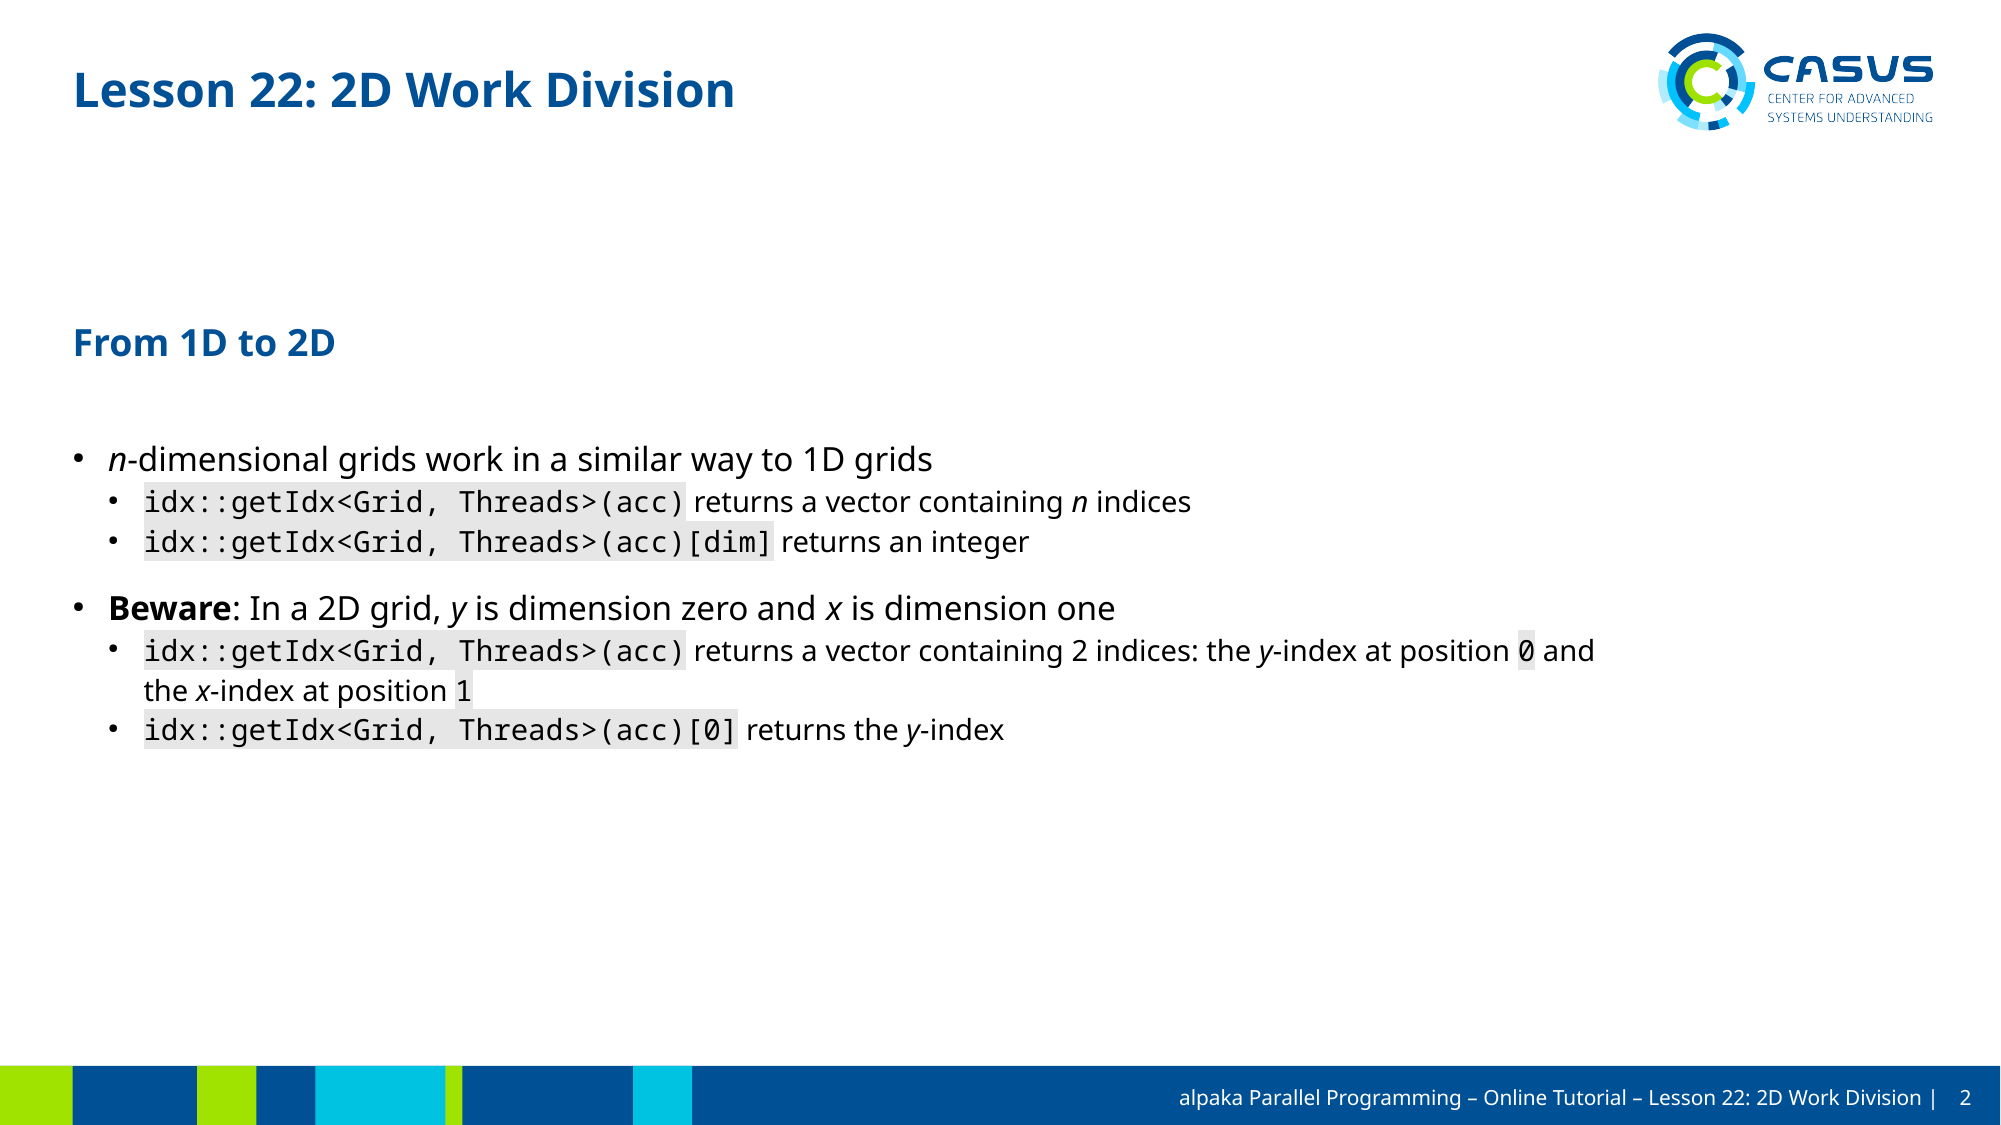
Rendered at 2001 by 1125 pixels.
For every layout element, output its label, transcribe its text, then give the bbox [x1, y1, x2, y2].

title Lesson 22: 2D Work Division [72, 54, 1620, 123]
picture [1658, 33, 1933, 131]
list From 1D to 2D n-dimensional grids work in a similar way to 1D grids idx::getIdx<Grid, Threads>(acc) returns a vector containing n indices idx::getIdx<Grid, Threads>(acc)[dim] returns an integer Beware: In a 2D grid, y is dimension zero and x is dimension one idx::getIdx<Grid, Threads>(acc) returns a vector containing 2 indices: the y-index at position 0 and the x-index at position 1 idx::getIdx<Grid, Threads>(acc)[0] returns the y-index [72, 316, 1620, 979]
